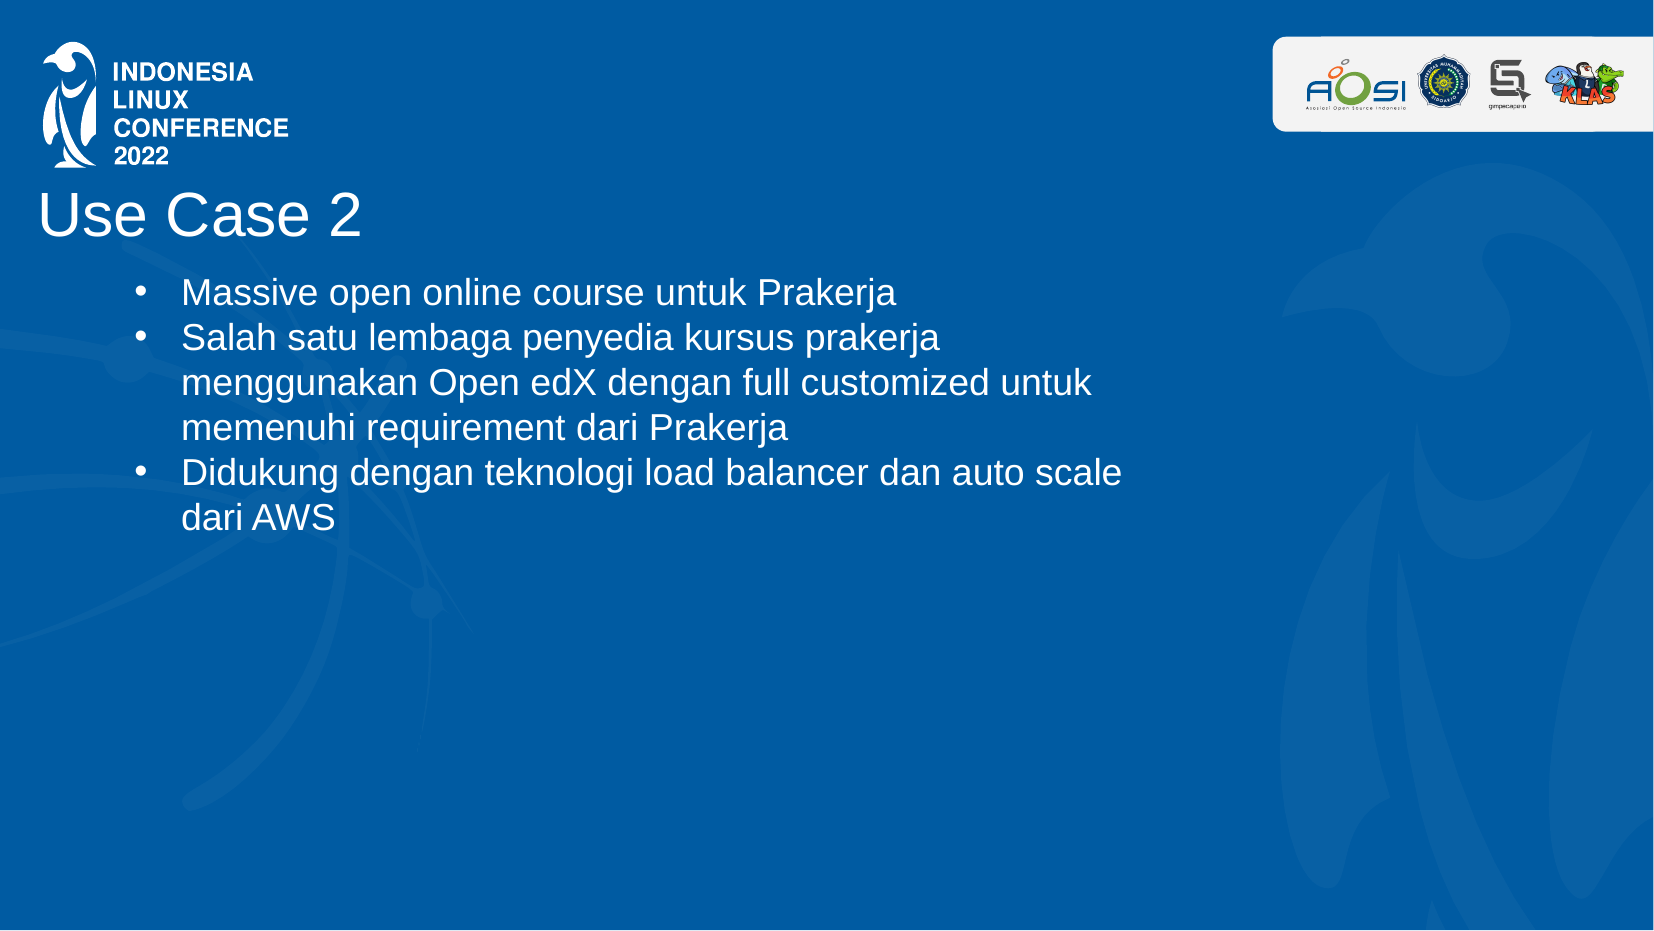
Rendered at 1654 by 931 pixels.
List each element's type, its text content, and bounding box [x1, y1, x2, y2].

text_box Massive open online course untuk Prakerja Salah satu lembaga penyedia kursus prakerja menggunakan Open edX dengan full customized untuk memenuhi requirement dari Prakerja Didukung dengan teknologi load balancer dan auto scale dari AWS [119, 260, 1177, 546]
picture [1545, 62, 1624, 105]
text_box Use Case 2 [37, 174, 1613, 293]
picture [1417, 54, 1471, 108]
